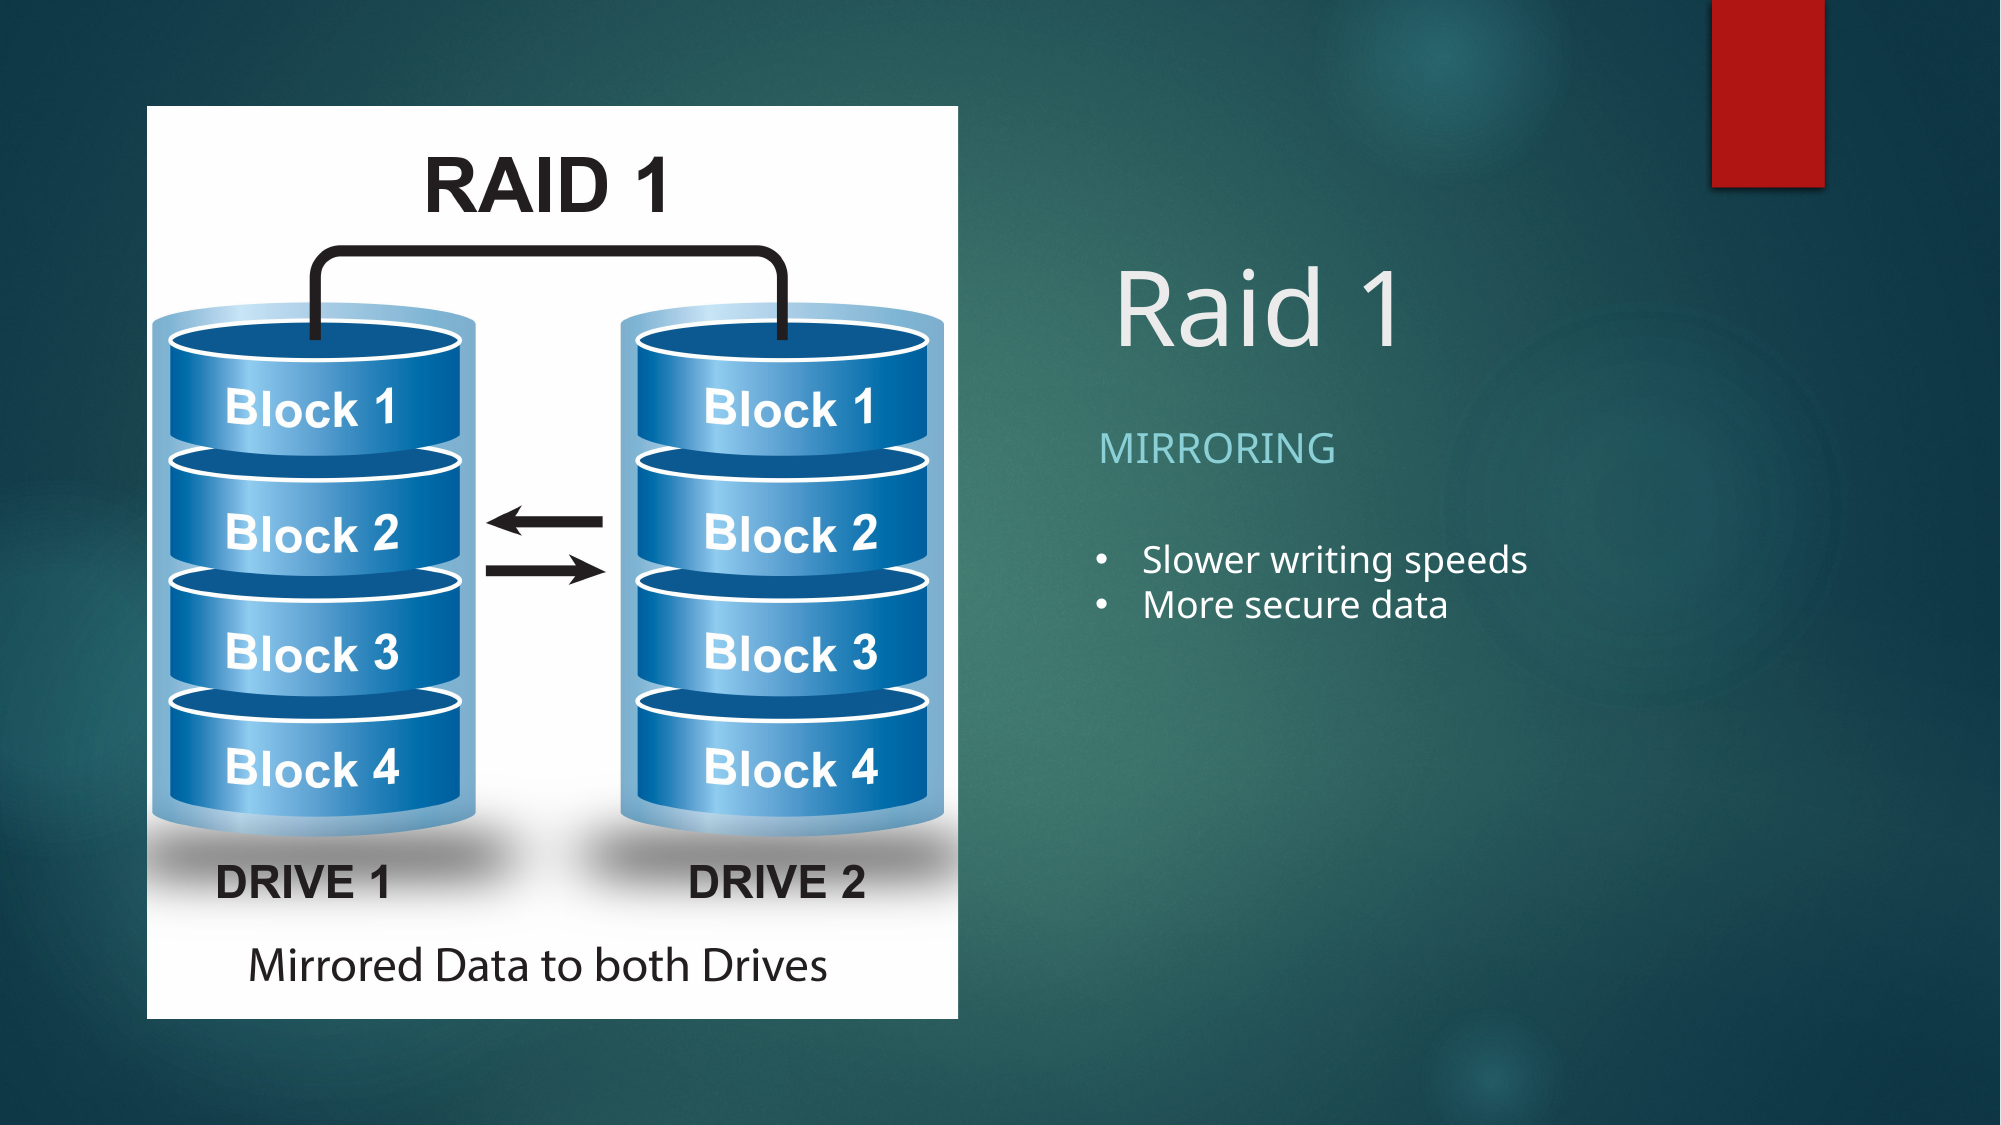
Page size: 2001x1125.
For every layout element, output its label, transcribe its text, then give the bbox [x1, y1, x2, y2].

title Raid 1 [1096, 233, 1818, 375]
list Mirroring [1083, 414, 1805, 557]
text_box Slower writing speeds More secure data [1080, 528, 1544, 634]
picture [0, 0, 2001, 1125]
text_box [1431, 354, 1875, 738]
text_box [1712, 0, 1825, 188]
